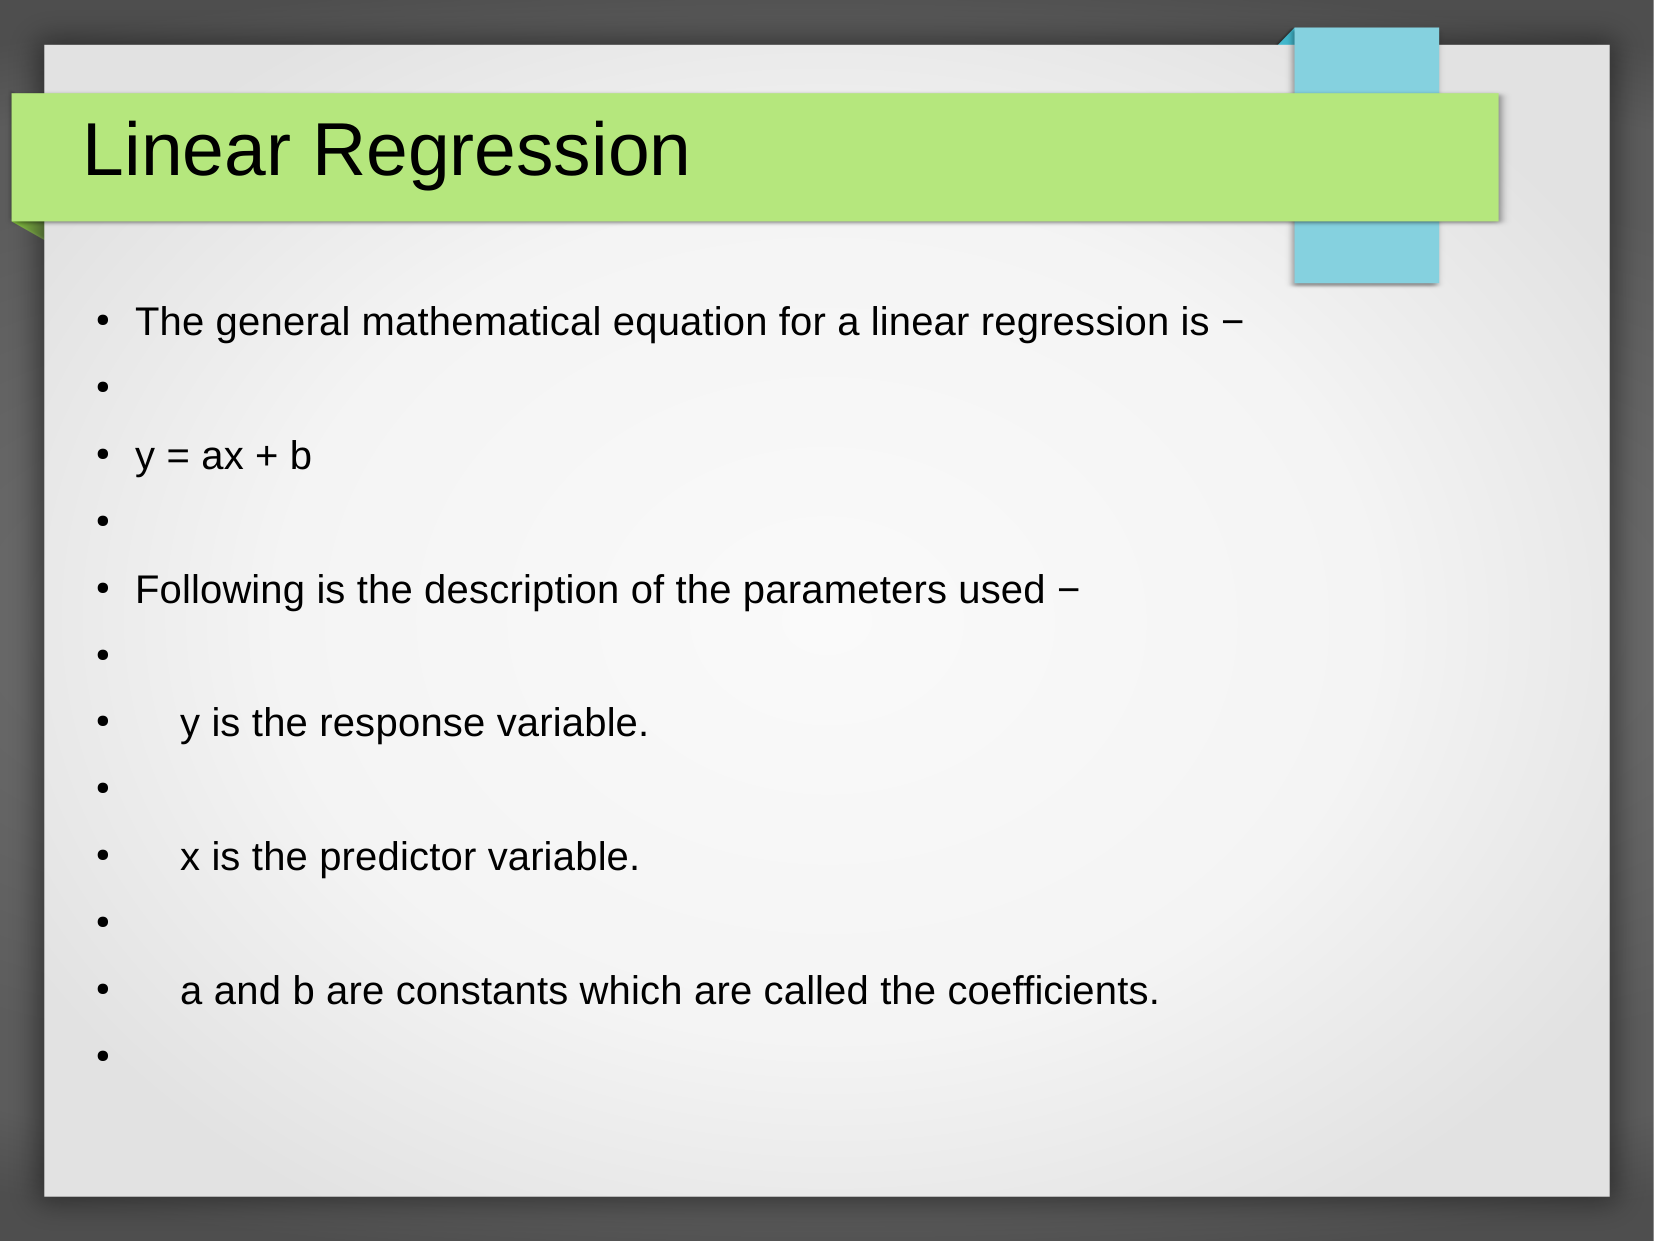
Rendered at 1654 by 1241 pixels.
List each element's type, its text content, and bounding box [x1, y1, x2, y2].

list The general mathematical equation for a linear regression is − y = ax + b Following is the description of the parameters used − y is the response variable. x is the predictor variable. a and b are constants which are called the coefficients. [82, 299, 1571, 1019]
picture [0, 0, 1654, 1241]
title Linear Regression [82, 47, 1571, 252]
